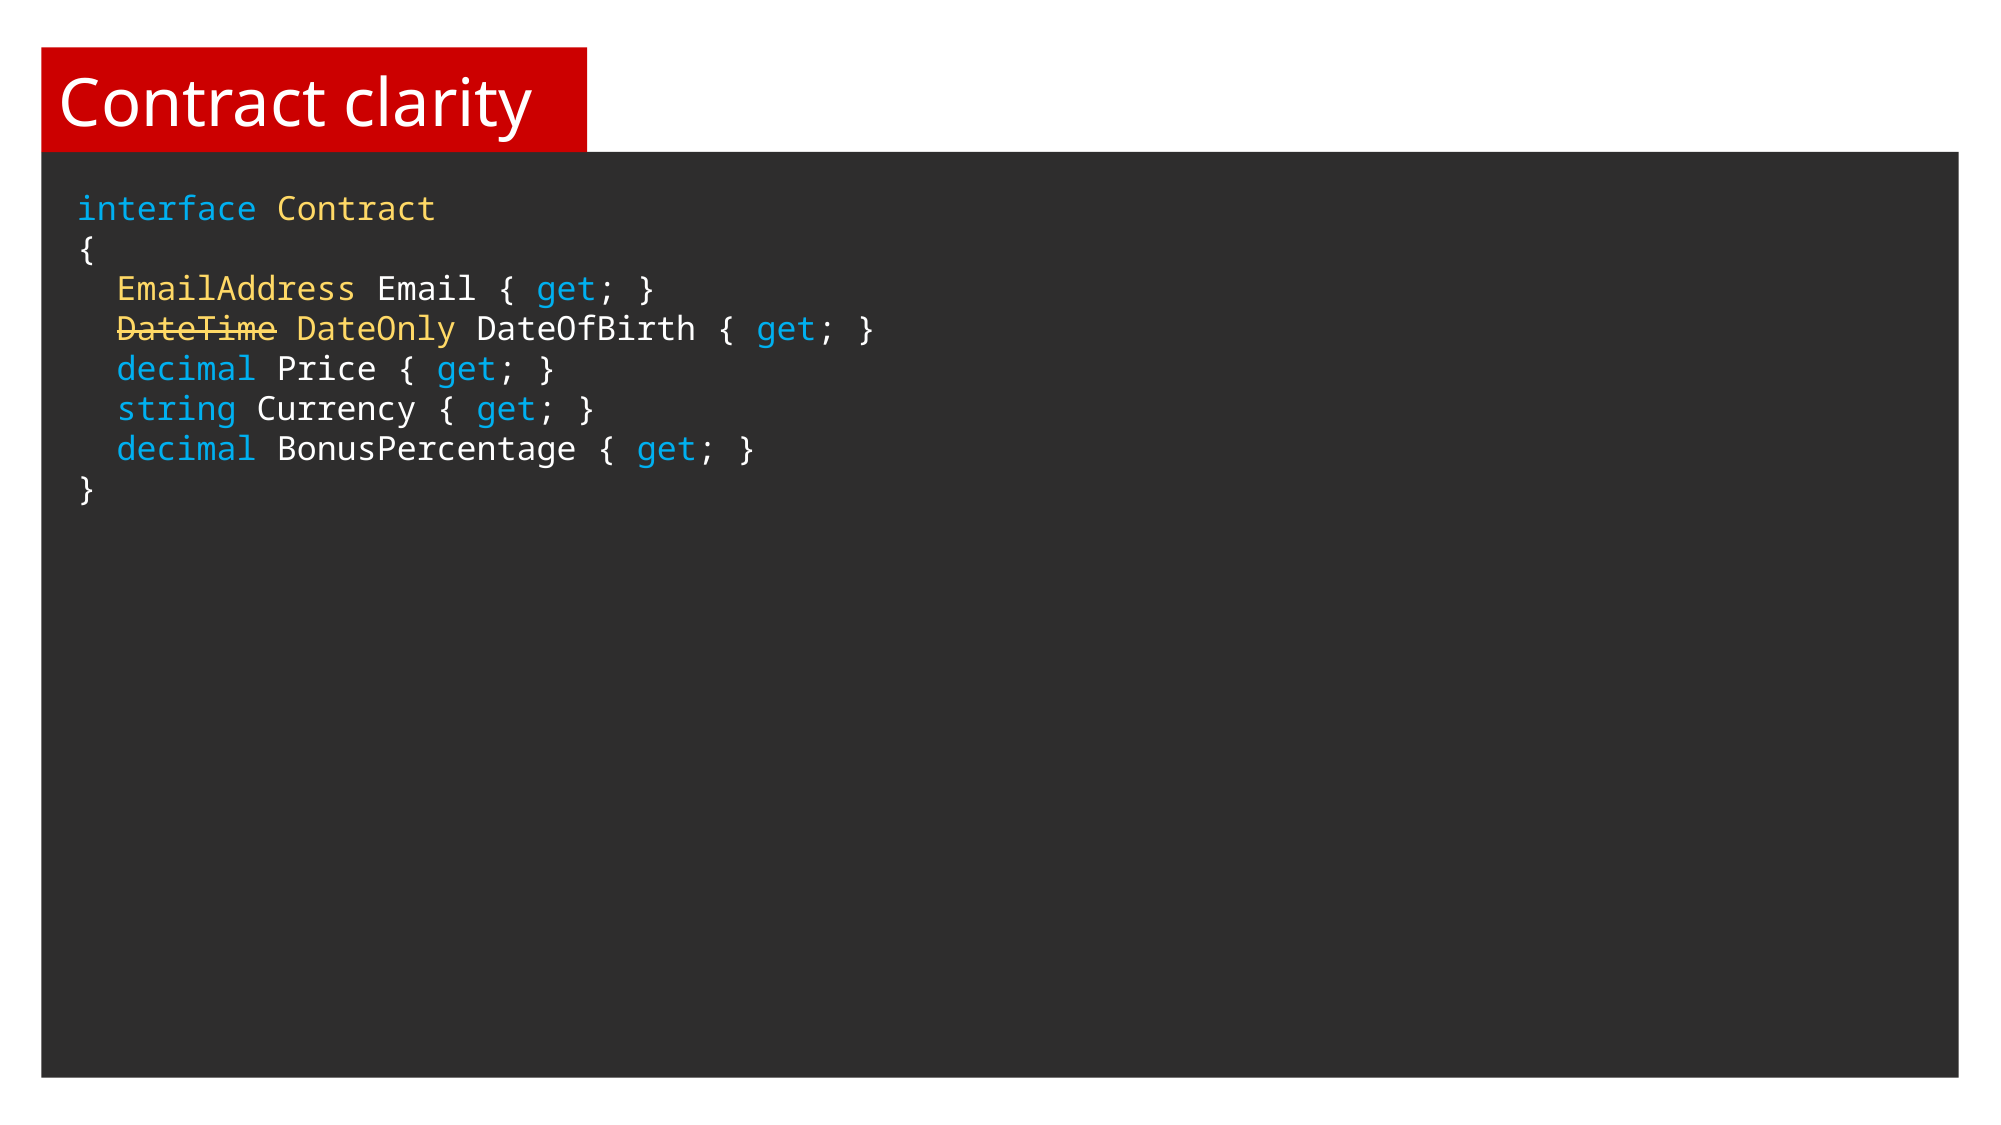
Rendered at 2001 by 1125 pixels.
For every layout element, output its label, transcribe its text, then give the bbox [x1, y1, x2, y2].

text_box Contract clarity [41, 47, 588, 153]
text_box interface Contract { EmailAddress Email { get; } DateTime DateOnly DateOfBirth { get; } decimal Price { get; } string Currency { get; } decimal BonusPercentage { get; } } [41, 152, 1582, 598]
text_box [41, 152, 1959, 1078]
